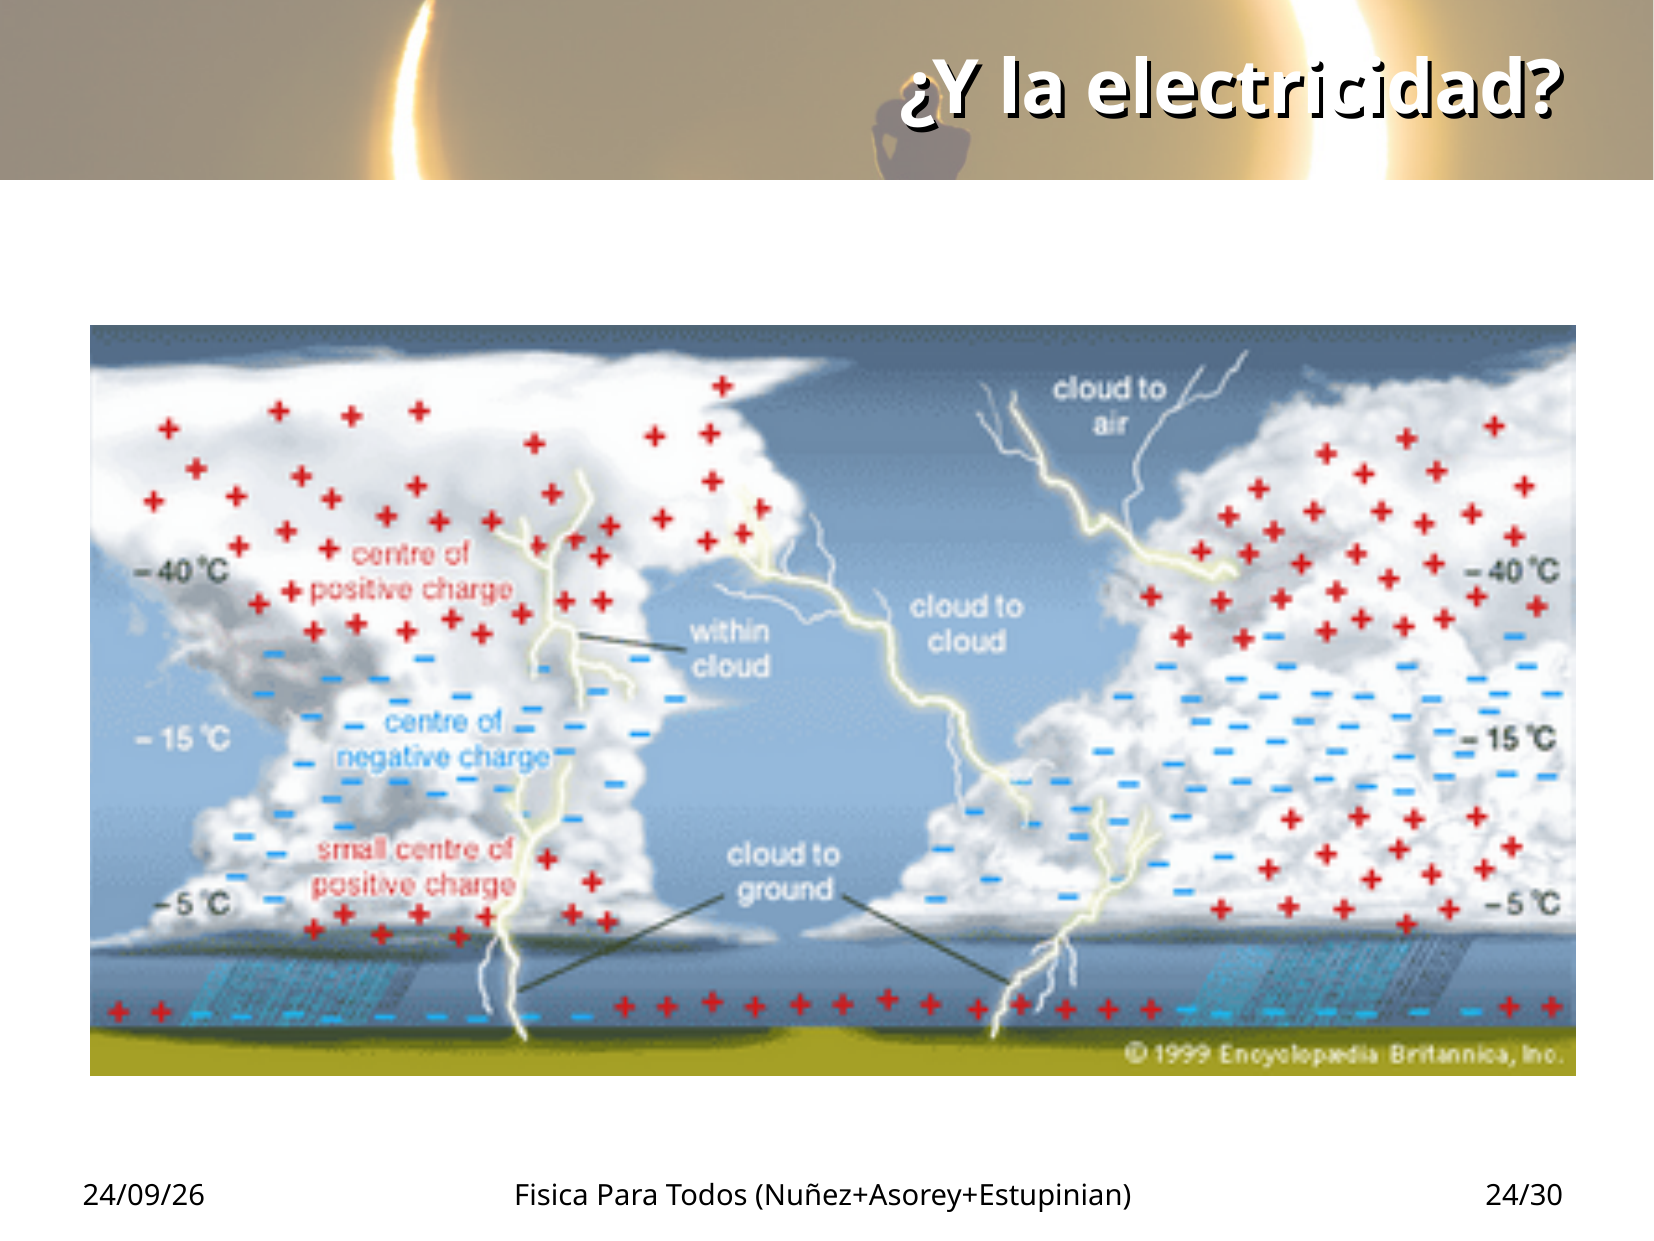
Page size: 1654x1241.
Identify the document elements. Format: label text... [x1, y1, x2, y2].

title ¿Y la electricidad? [75, 19, 1564, 151]
picture [90, 325, 1576, 1076]
picture [0, 0, 1654, 180]
